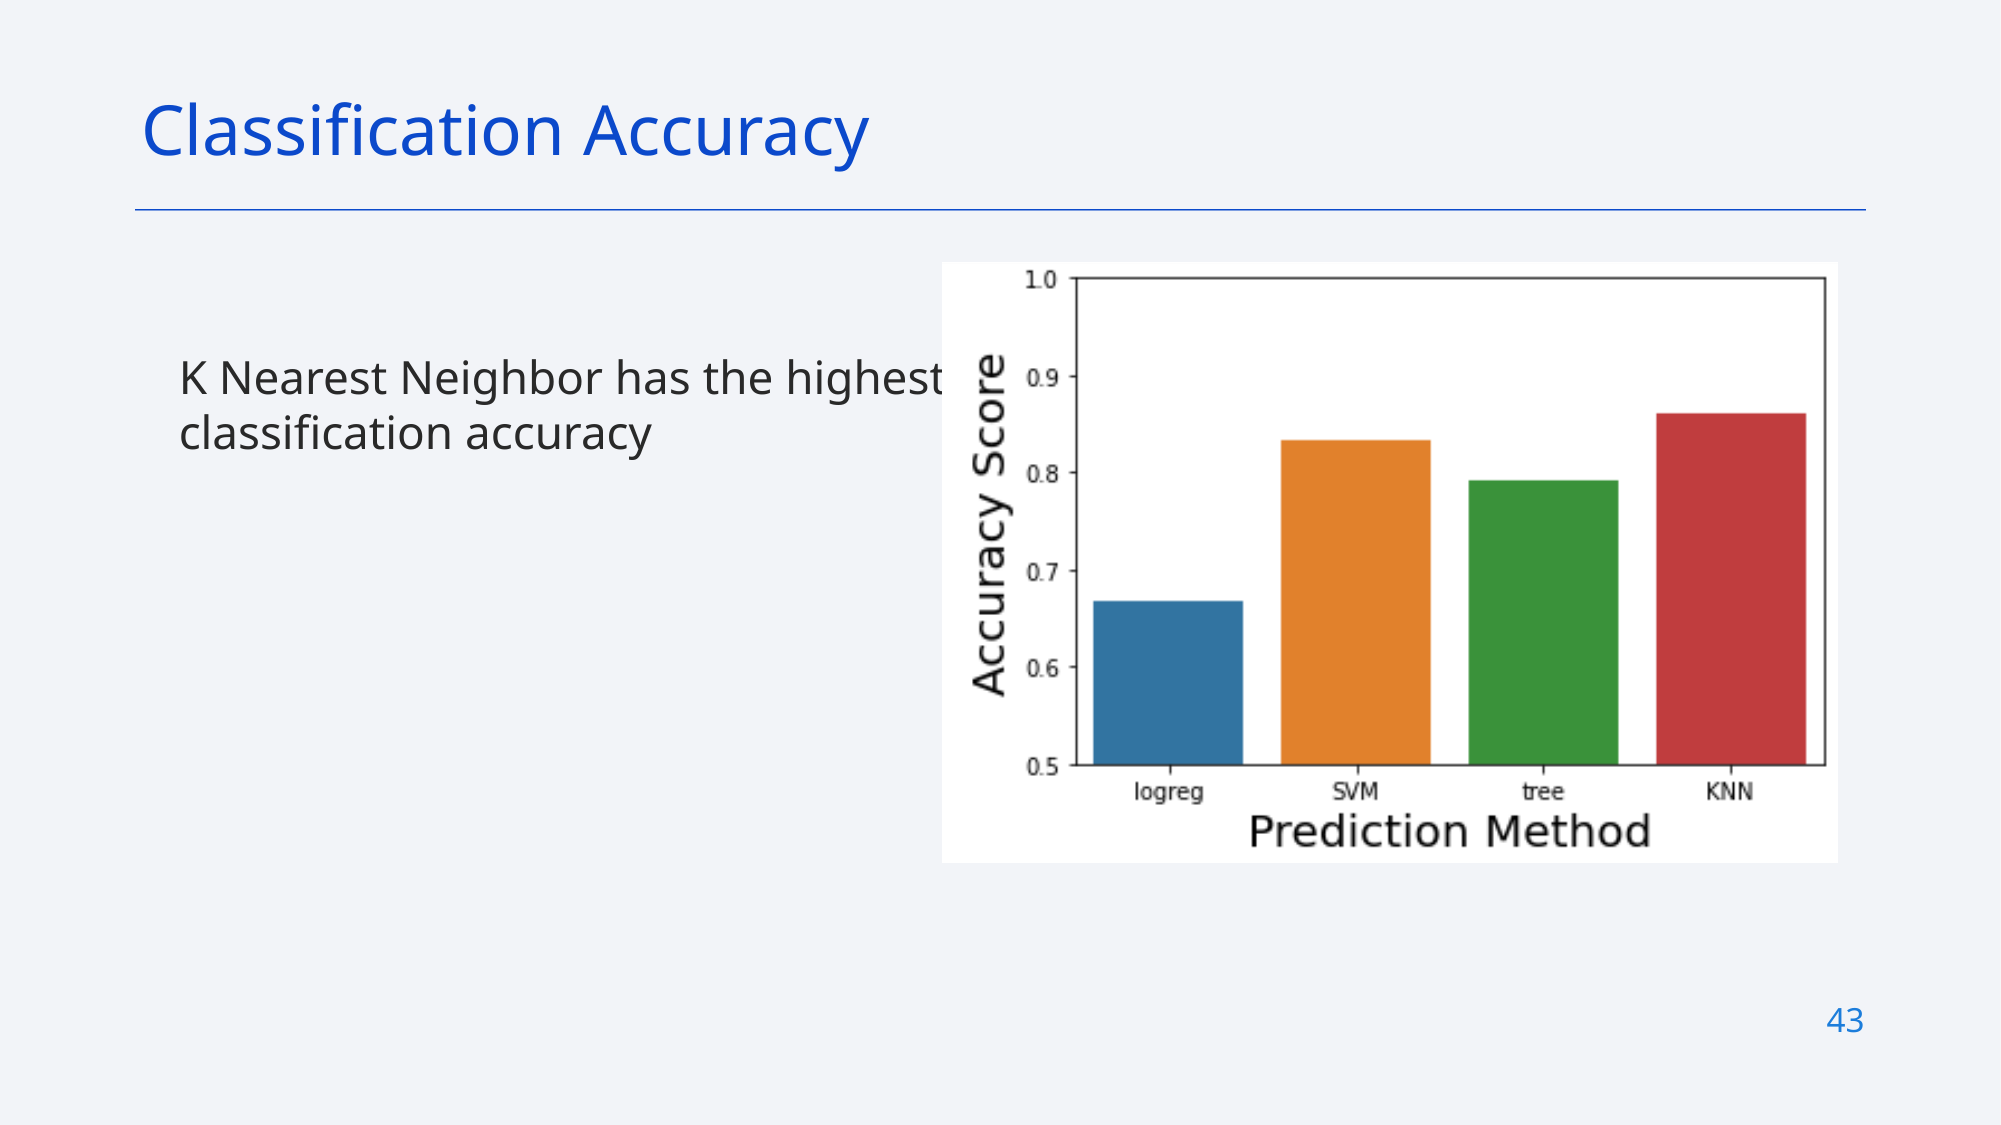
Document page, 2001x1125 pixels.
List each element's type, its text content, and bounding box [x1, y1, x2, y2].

slide_number <number> [1429, 988, 1880, 1055]
text_box Classification Accuracy [126, 88, 1852, 179]
list K Nearest Neighbor has the highest classification accuracy [126, 341, 1000, 967]
picture [0, 0, 2001, 1125]
